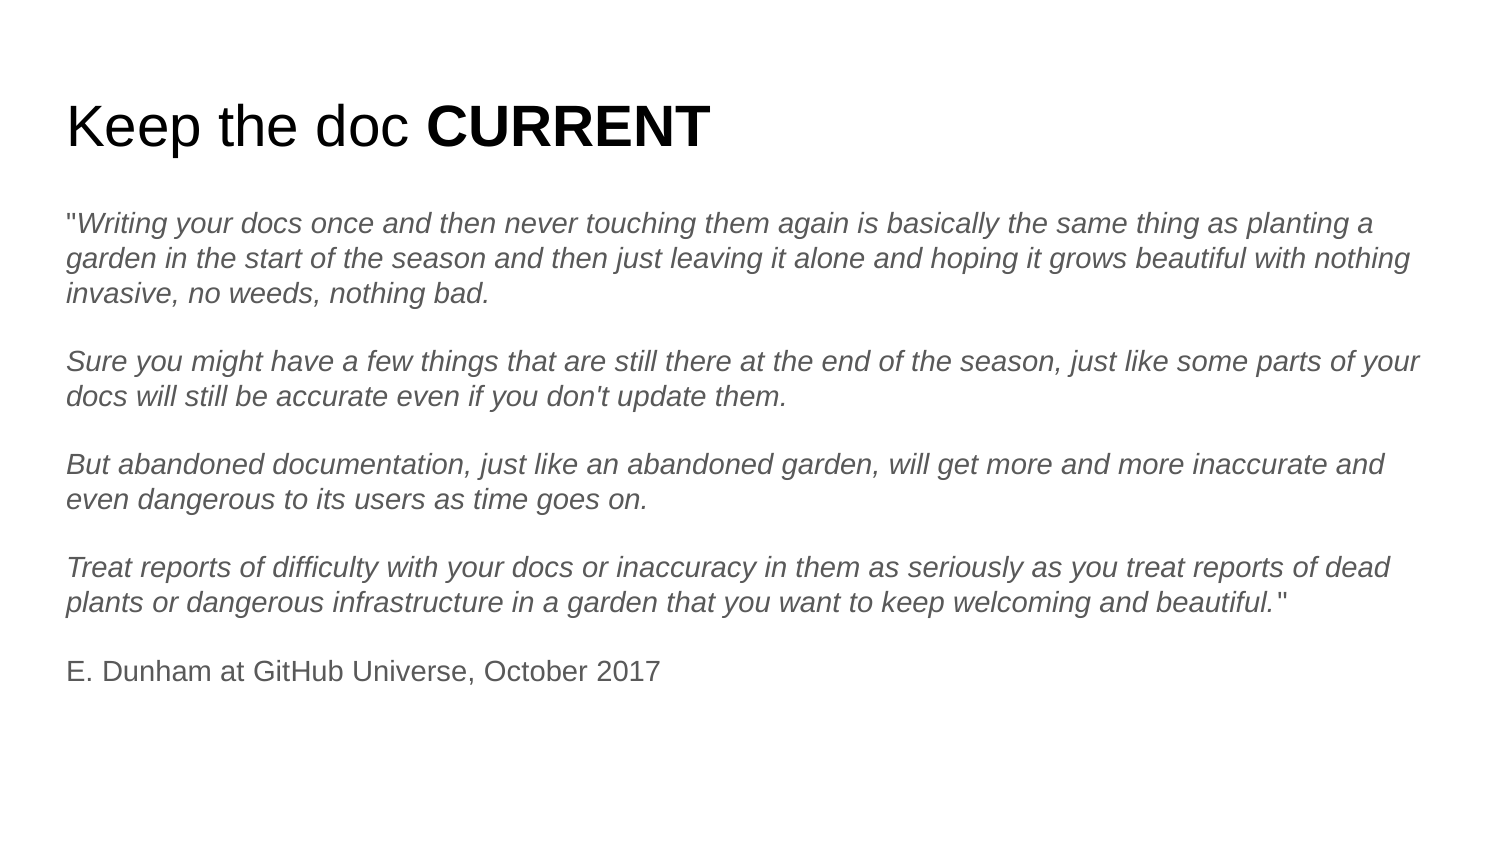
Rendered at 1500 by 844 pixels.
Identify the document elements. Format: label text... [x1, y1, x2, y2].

title Keep the doc CURRENT [51, 72, 1449, 167]
list "Writing your docs once and then never touching them again is basically the same thing as planting a garden in the start of the season and then just leaving it alone and hoping it grows beautiful with nothing invasive, no weeds, nothing bad. Sure you might have a few things that are still there at the end of the season, just like some parts of your docs will still be accurate even if you don't update them. But abandoned documentation, just like an abandoned garden, will get more and more inaccurate and even dangerous to its users as time goes on. Treat reports of difficulty with your docs or inaccuracy in them as seriously as you treat reports of dead plants or dangerous infrastructure in a garden that you want to keep welcoming and beautiful.'' E. Dunham at GitHub Universe, October 2017 [51, 189, 1449, 750]
